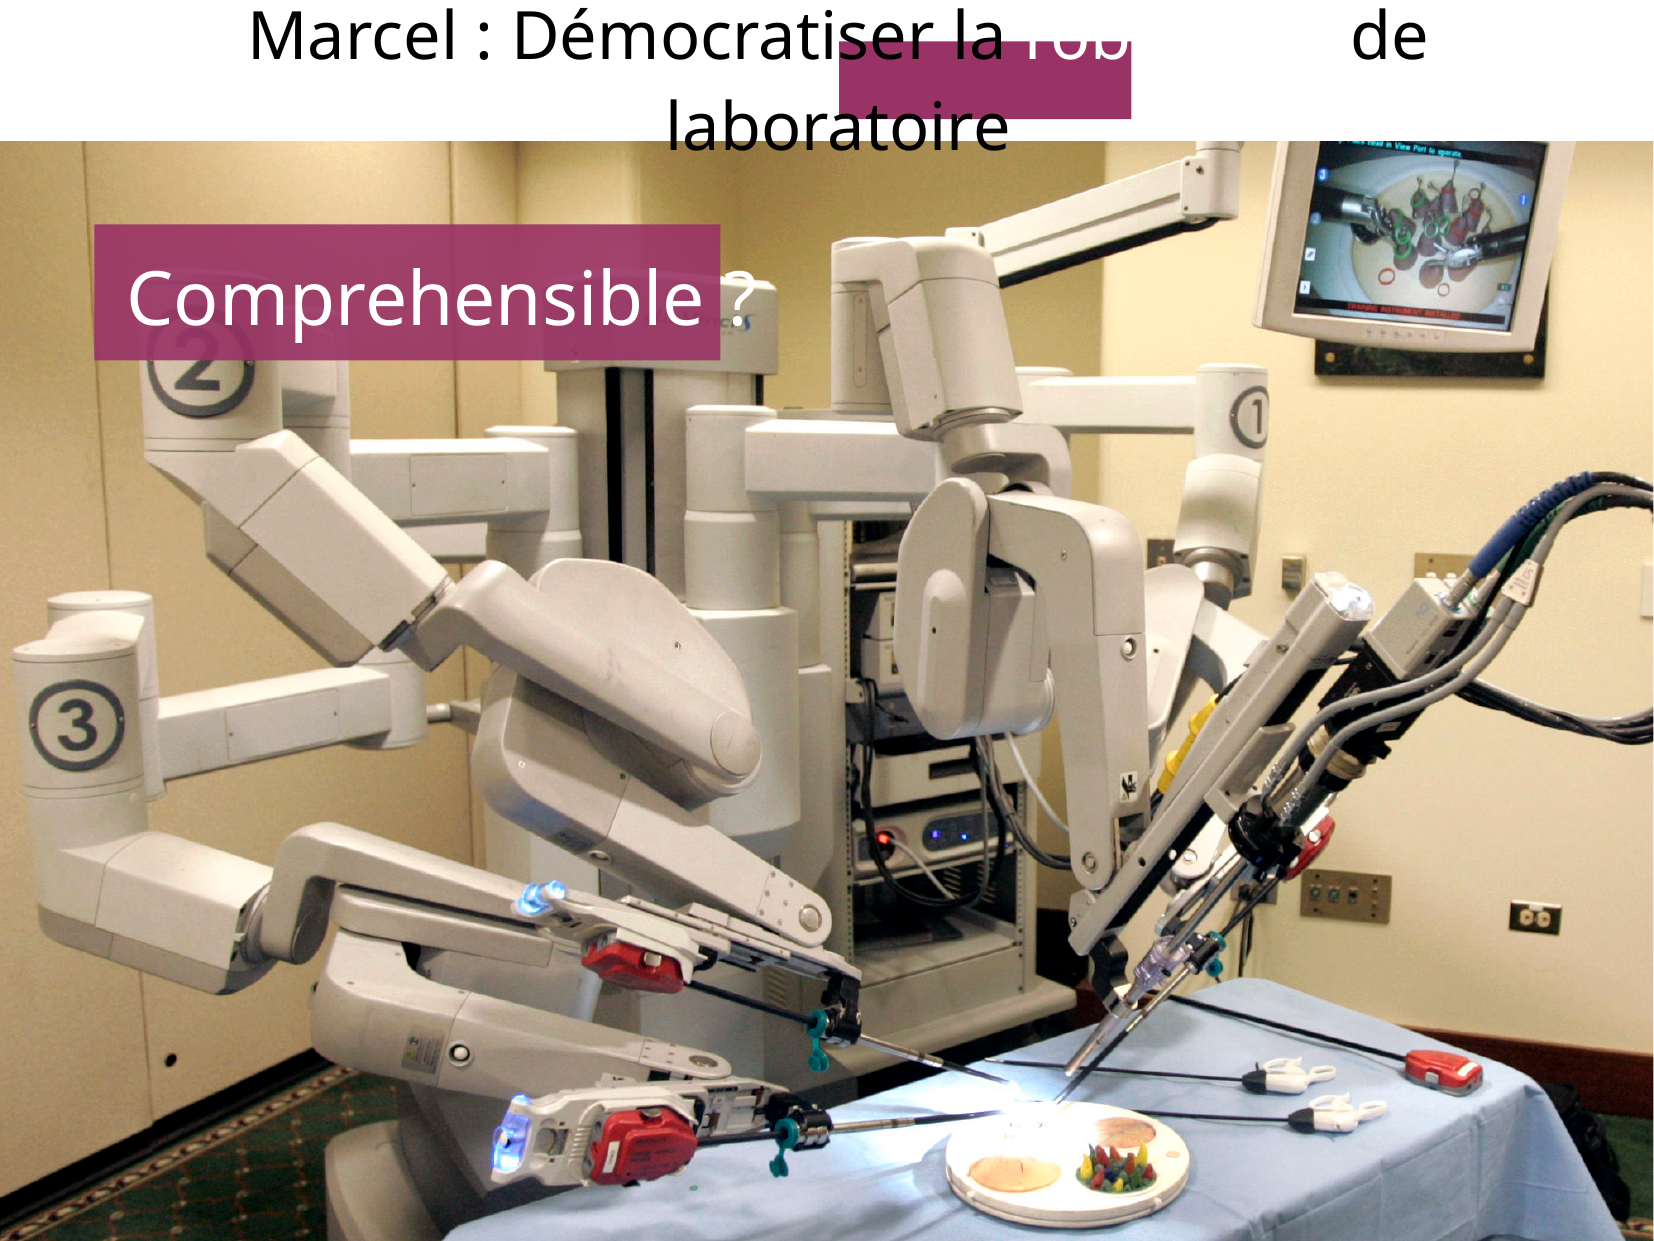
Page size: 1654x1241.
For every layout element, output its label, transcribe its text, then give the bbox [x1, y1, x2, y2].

picture [0, 141, 1654, 1241]
picture [691, 141, 707, 146]
picture [733, 141, 749, 146]
text_box [94, 224, 721, 361]
picture [836, 141, 852, 146]
picture [901, 141, 917, 146]
title Marcel : Démocratiser la robotique de laboratoire [94, 35, 1583, 123]
text_box Comprehensible ? [111, 238, 712, 351]
picture [773, 141, 789, 146]
